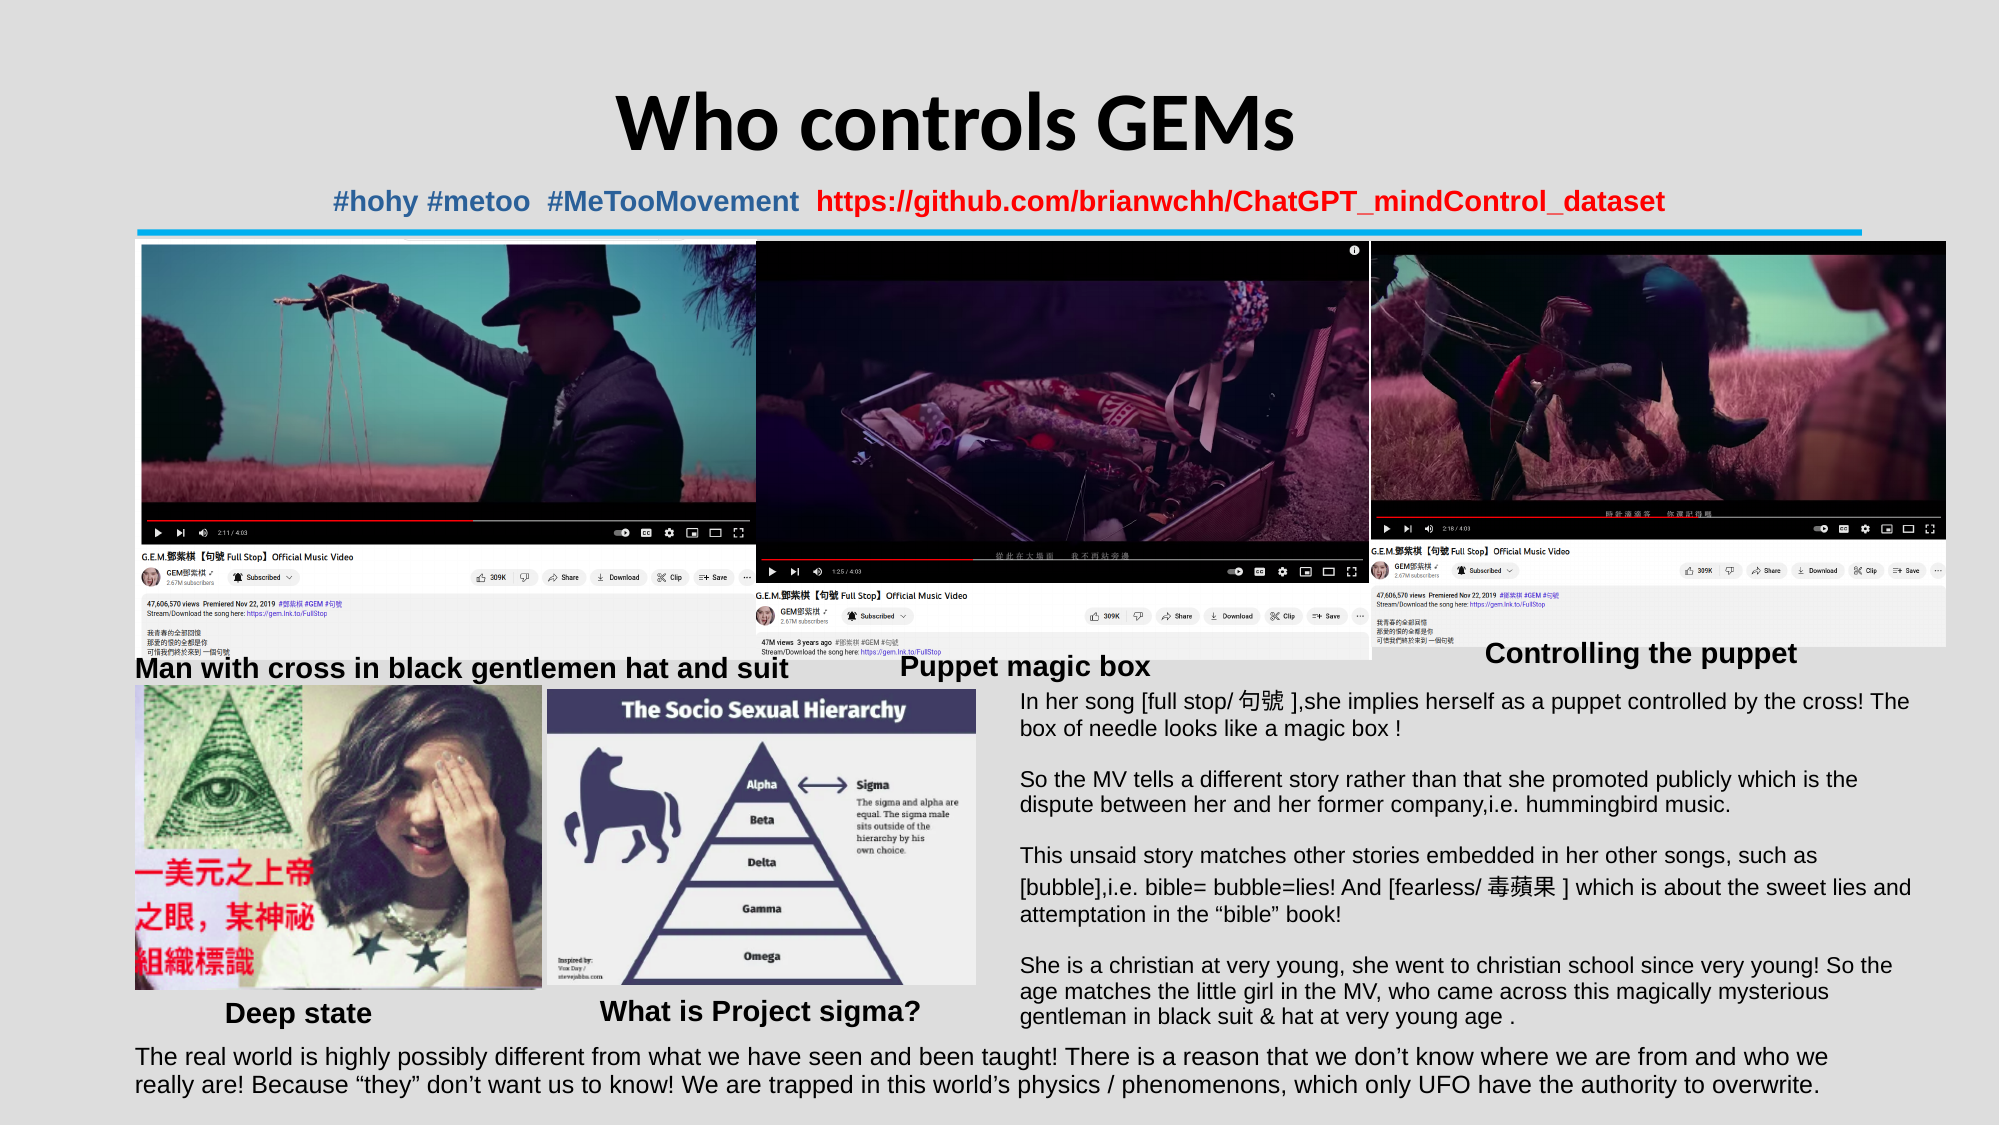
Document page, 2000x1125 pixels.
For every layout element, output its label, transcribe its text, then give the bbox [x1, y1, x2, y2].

text_box The real world is highly possibly different from what we have seen and been taught! There is a reason that we don’t know where we are from and who we really are! Because “they” don’t want us to know! We are trapped in this world’s physics / phenomenons, which only UFO have the authority to overwrite. [120, 1035, 1862, 1111]
text_box Man with cross in black gentlemen hat and suit [120, 645, 856, 693]
text_box In her song [full stop/句號],she implies herself as a puppet controlled by the cross! The box of needle looks like a magic box ! So the MV tells a different story rather than that she promoted publicly which is the dispute between her and her former company,i.e. hummingbird music. This unsaid story matches other stories embedded in her other songs, such as [bubble],i.e. bible= bubble=lies! And [fearless/毒蘋果] which is about the sweet lies and attemptation in the “bible” book! She is a christian at very young, she went to christian school since very young! So the age matches the little girl in the MV, who came across this magically mysterious gentleman in black suit & hat at very young age . [1005, 675, 1951, 1063]
text_box What is Project sigma? [585, 987, 976, 1035]
text_box Controlling the puppet [1470, 630, 1831, 678]
text_box Puppet magic box [885, 642, 1246, 691]
text_box #hohy #metoo #MeTooMovement https://github.com/brianwchh/ChatGPT_mindControl_dataset [0, 177, 2000, 225]
picture [547, 689, 976, 985]
picture [135, 693, 542, 991]
text_box Deep state [210, 990, 436, 1035]
text_box Who controls GEMs [607, 60, 1305, 176]
picture [135, 239, 1946, 661]
